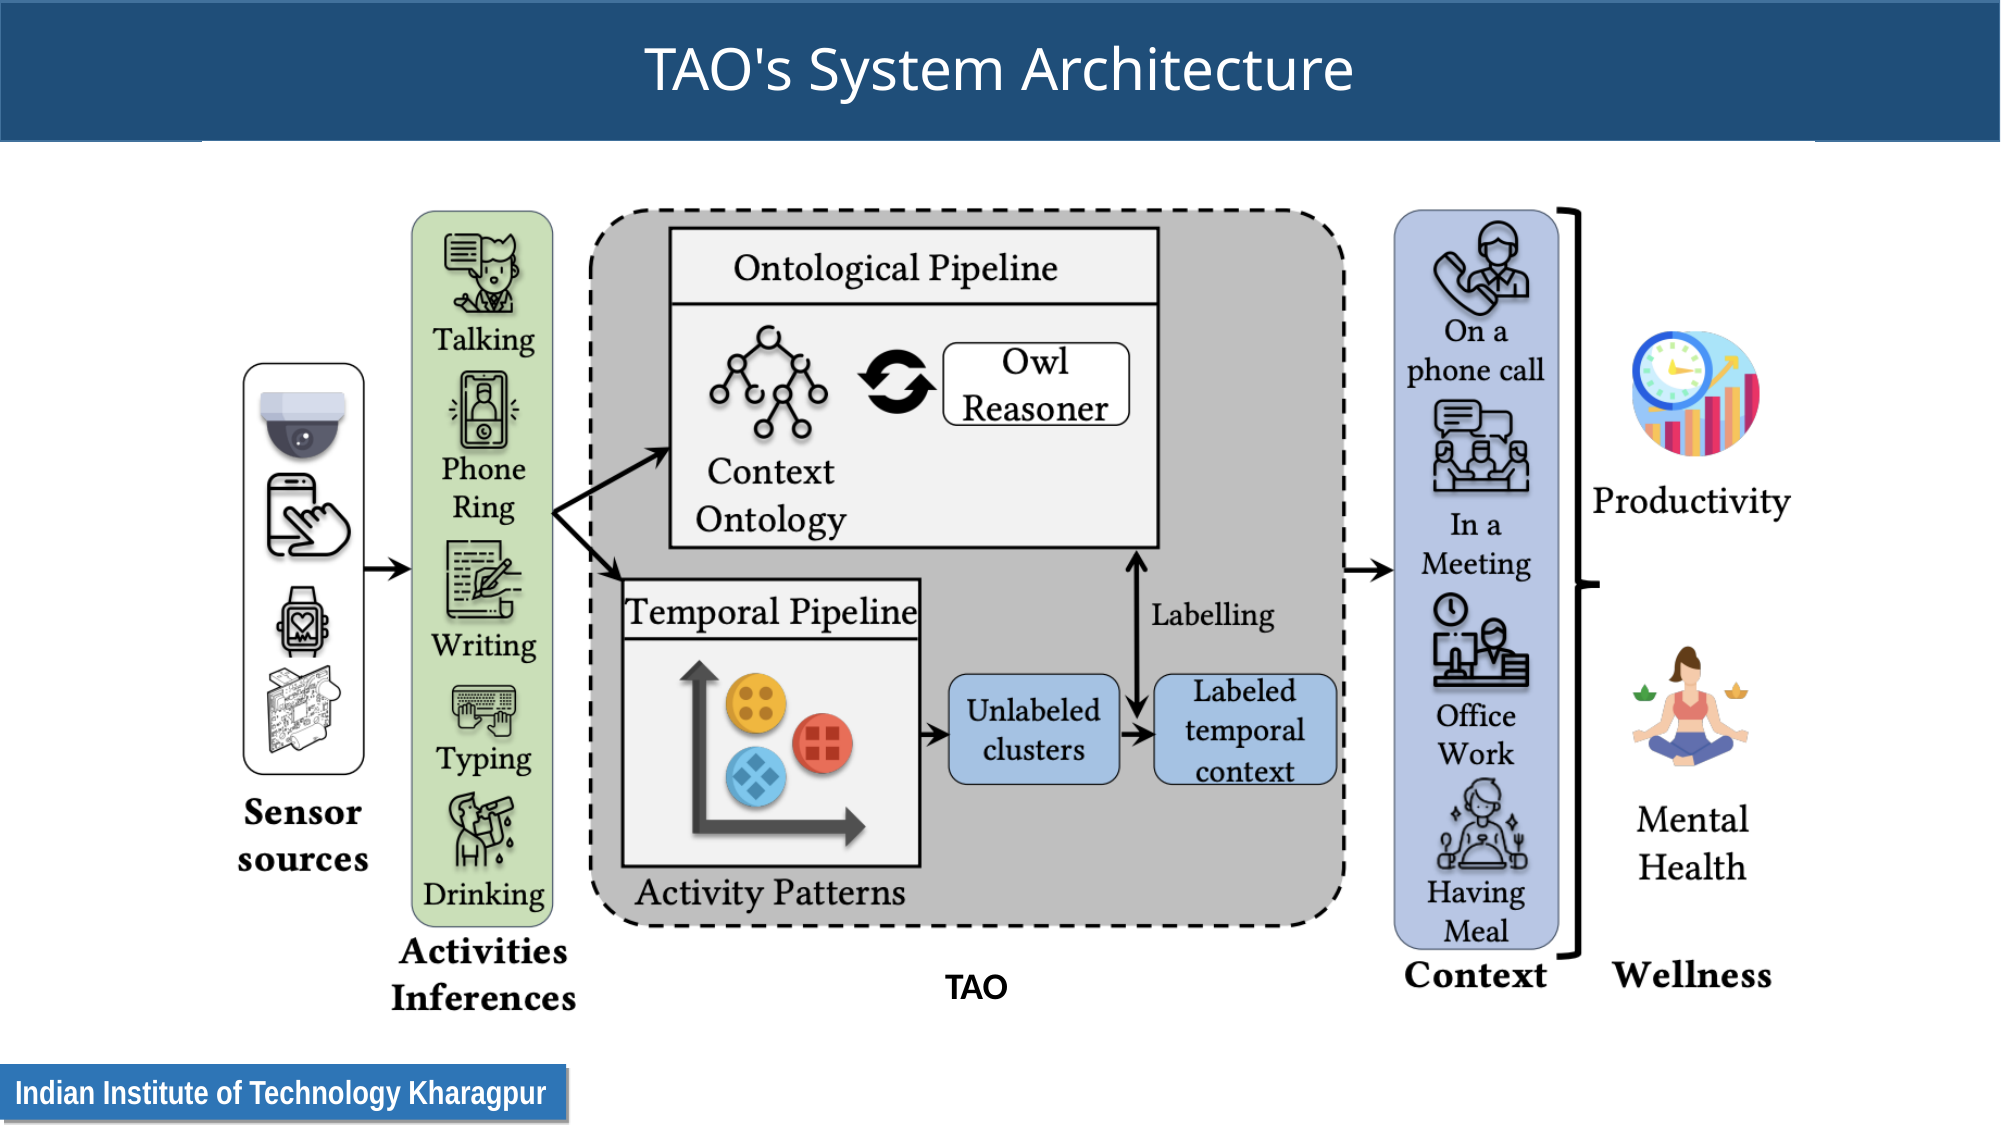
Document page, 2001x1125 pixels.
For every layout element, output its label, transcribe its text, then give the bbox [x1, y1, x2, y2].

text_box TAO [821, 954, 1132, 1015]
picture [202, 141, 1815, 1059]
title TAO's System Architecture [0, 1, 2000, 141]
